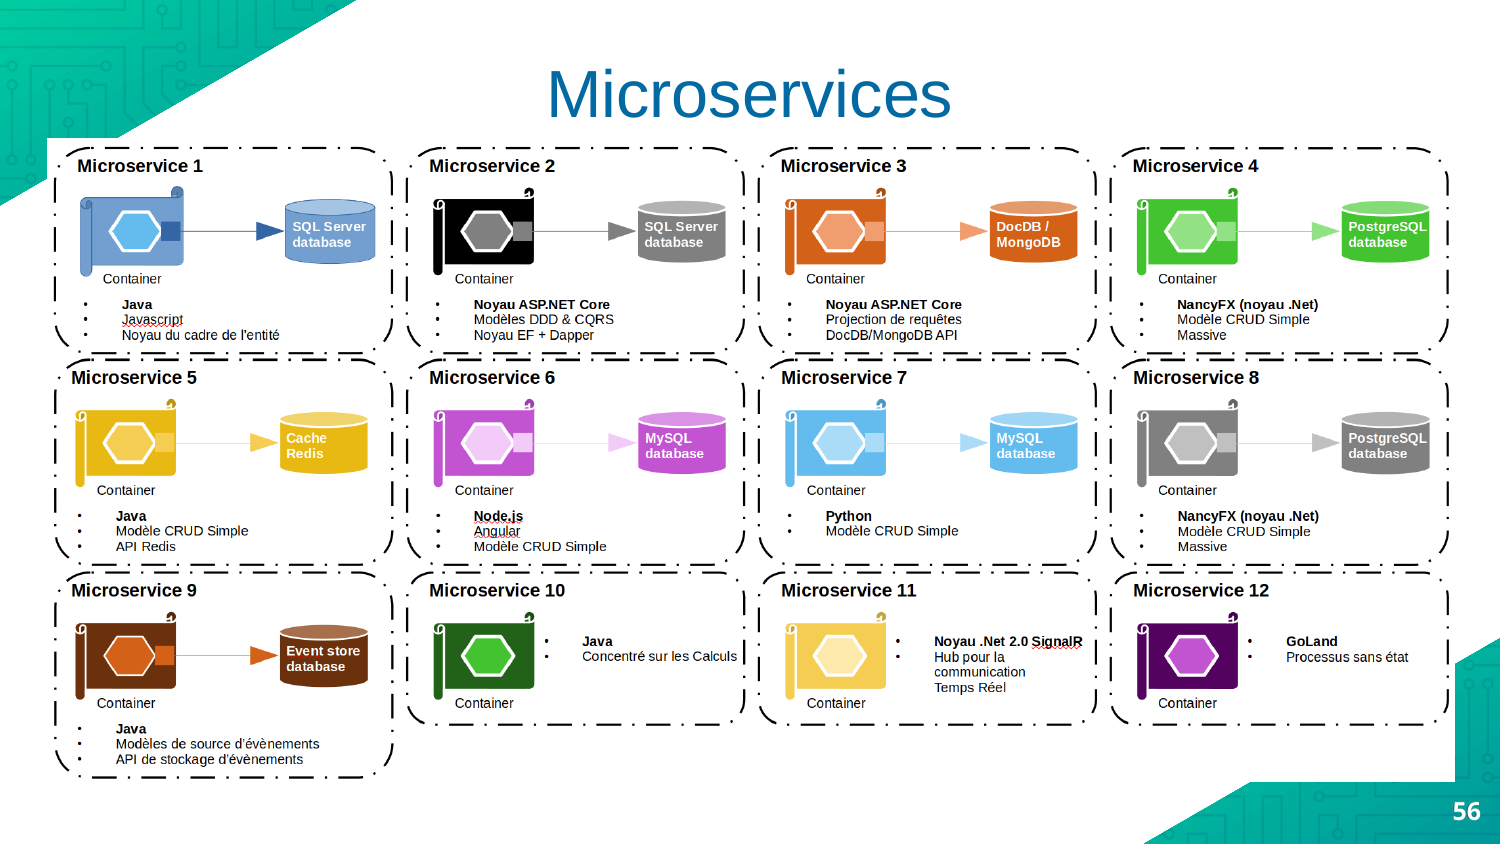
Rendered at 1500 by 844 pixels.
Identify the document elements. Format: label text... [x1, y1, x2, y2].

picture [47, 138, 1455, 782]
slide_number <numéro> [1391, 779, 1482, 844]
text_box Microservices [271, 49, 1229, 140]
